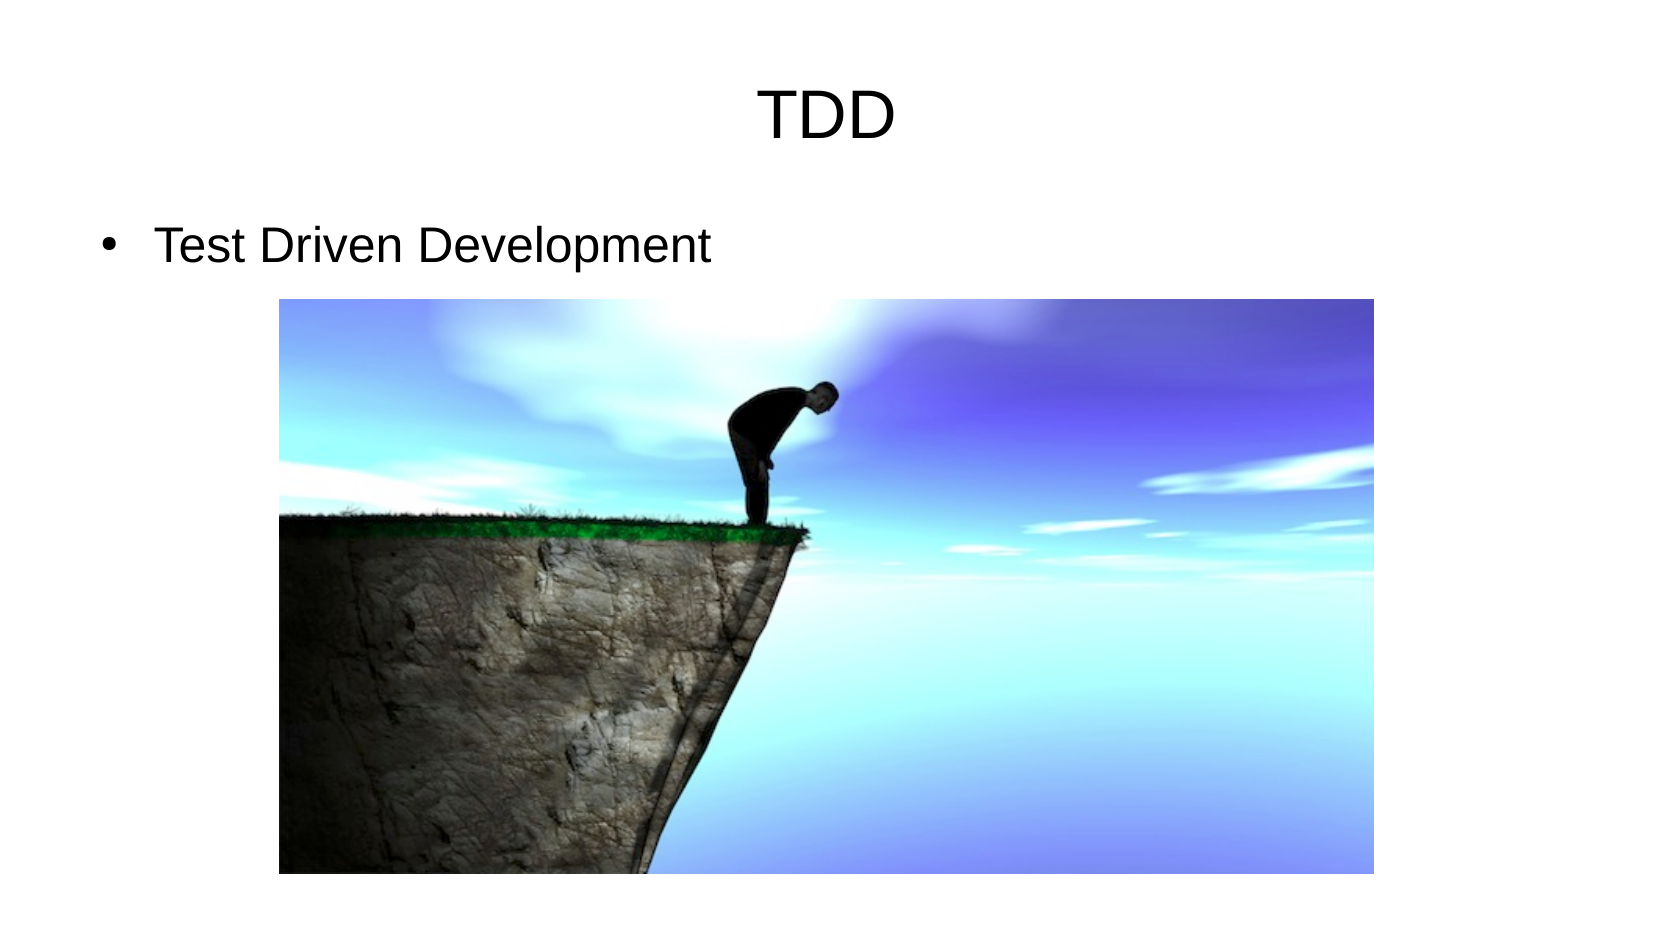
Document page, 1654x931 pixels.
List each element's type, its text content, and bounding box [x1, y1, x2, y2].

list Test Driven Development [82, 217, 1571, 758]
title TDD [82, 37, 1571, 193]
picture [279, 299, 1374, 874]
